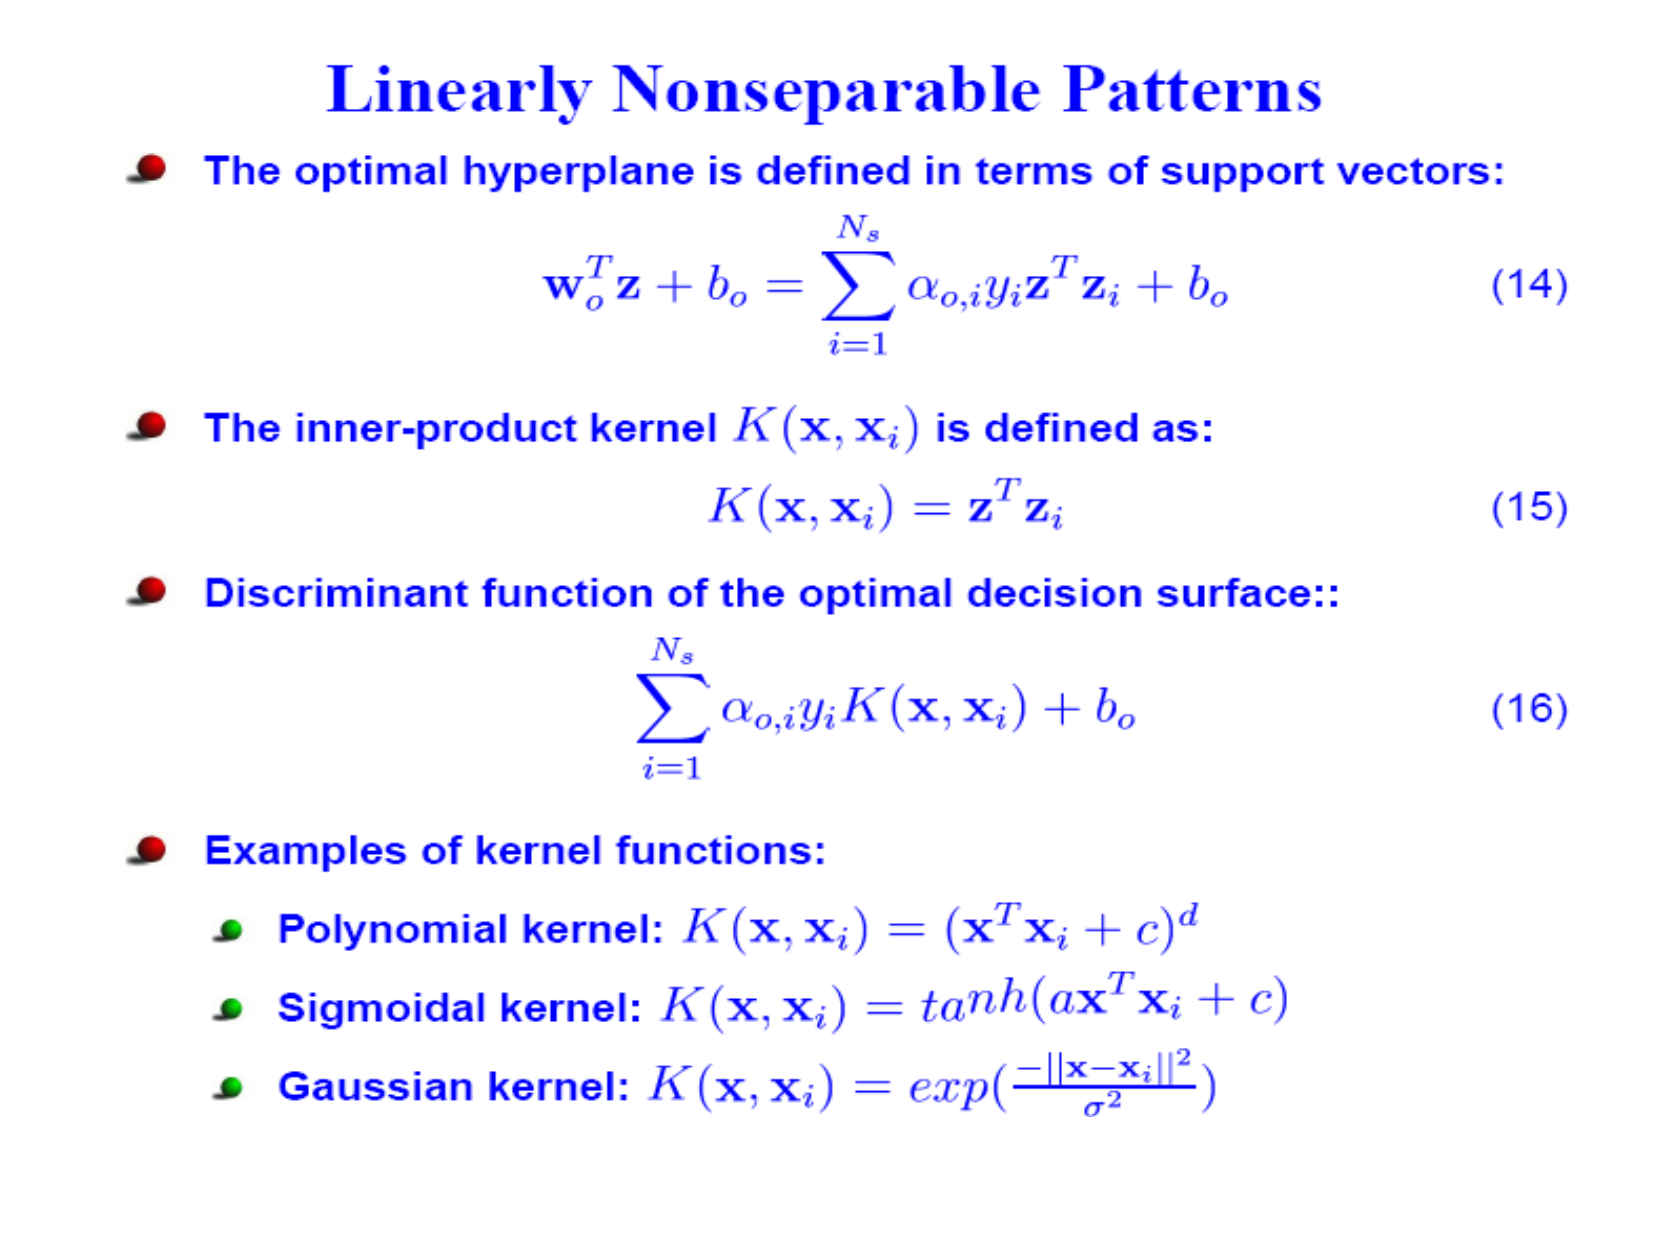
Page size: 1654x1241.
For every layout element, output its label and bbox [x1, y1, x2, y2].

picture [63, 58, 1590, 1117]
